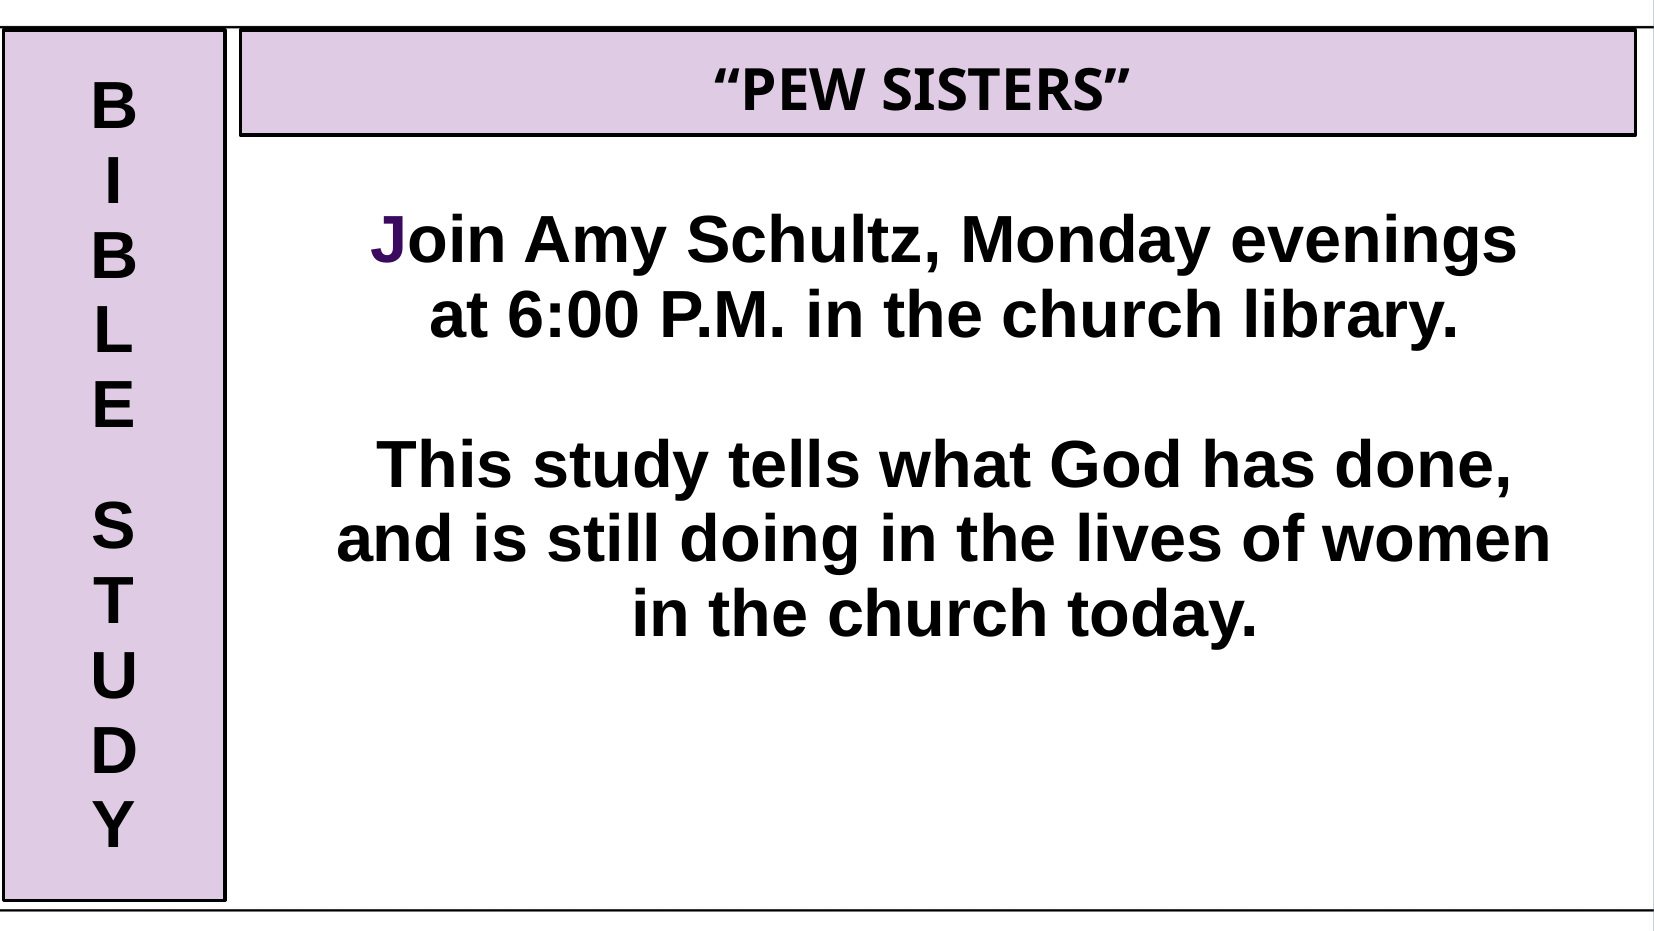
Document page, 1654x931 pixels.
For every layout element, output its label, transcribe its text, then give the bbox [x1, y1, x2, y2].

picture [0, 0, 1654, 931]
text_box “PEW SISTERS” [255, 40, 1591, 134]
text_box [240, 30, 1636, 136]
text_box B I B L E S T U D Y [3, 30, 226, 901]
text_box Join Amy Schultz, Monday evenings at 6:00 P.M. in the church library. This study tells what God has done, and is still doing in the lives of women in the church today. [300, 195, 1591, 659]
